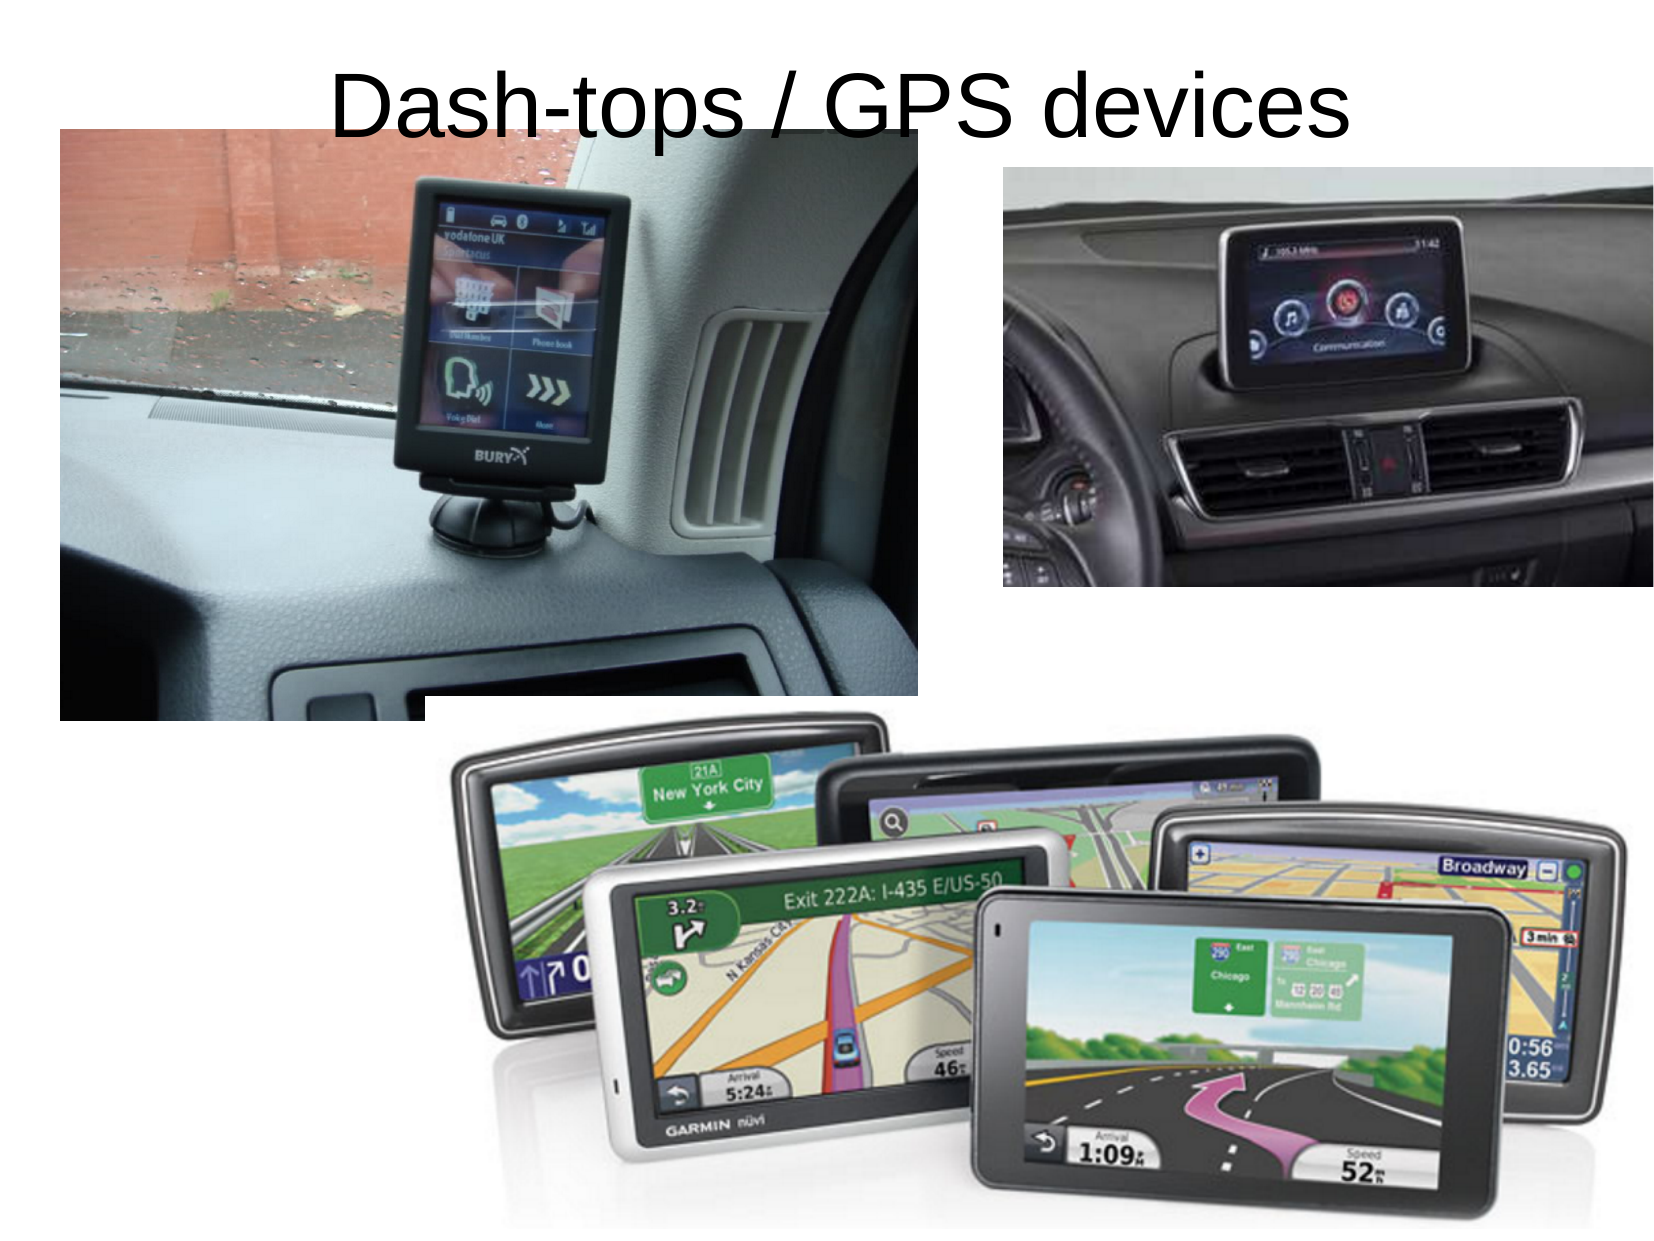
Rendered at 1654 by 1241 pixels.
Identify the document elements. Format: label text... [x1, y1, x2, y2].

picture [1003, 167, 1654, 587]
picture [60, 129, 1639, 1229]
title Dash-tops / GPS devices [82, 2, 1571, 210]
